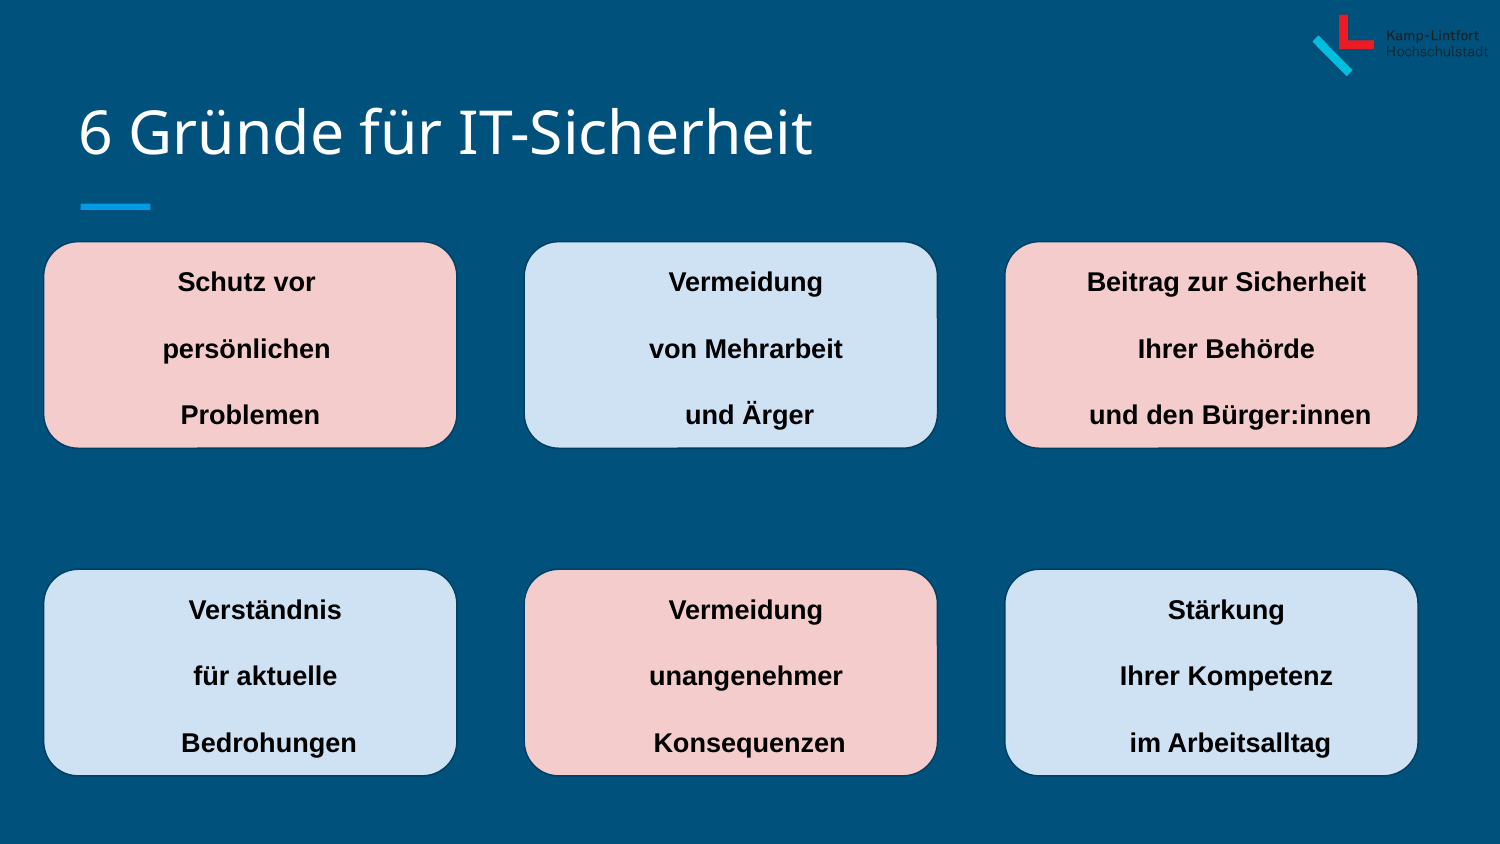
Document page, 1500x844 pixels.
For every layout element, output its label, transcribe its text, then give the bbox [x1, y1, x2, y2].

text_box Verständnis für aktuelle Bedrohungen [43, 569, 457, 776]
text_box Stärkung Ihrer Kompetenz im Arbeitsalltag [1004, 569, 1419, 776]
title 6 Gründe für IT-Sicherheit [63, 75, 1437, 188]
picture [1340, 15, 1374, 49]
picture [1315, 37, 1350, 74]
text_box Vermeidung von Mehrarbeit und Ärger [524, 241, 938, 449]
text_box Beitrag zur Sicherheit Ihrer Behörde und den Bürger:innen [1004, 241, 1419, 449]
text_box Vermeidung unangenehmer Konsequenzen [524, 569, 938, 776]
text_box Schutz vor persönlichen Problemen [43, 241, 457, 449]
